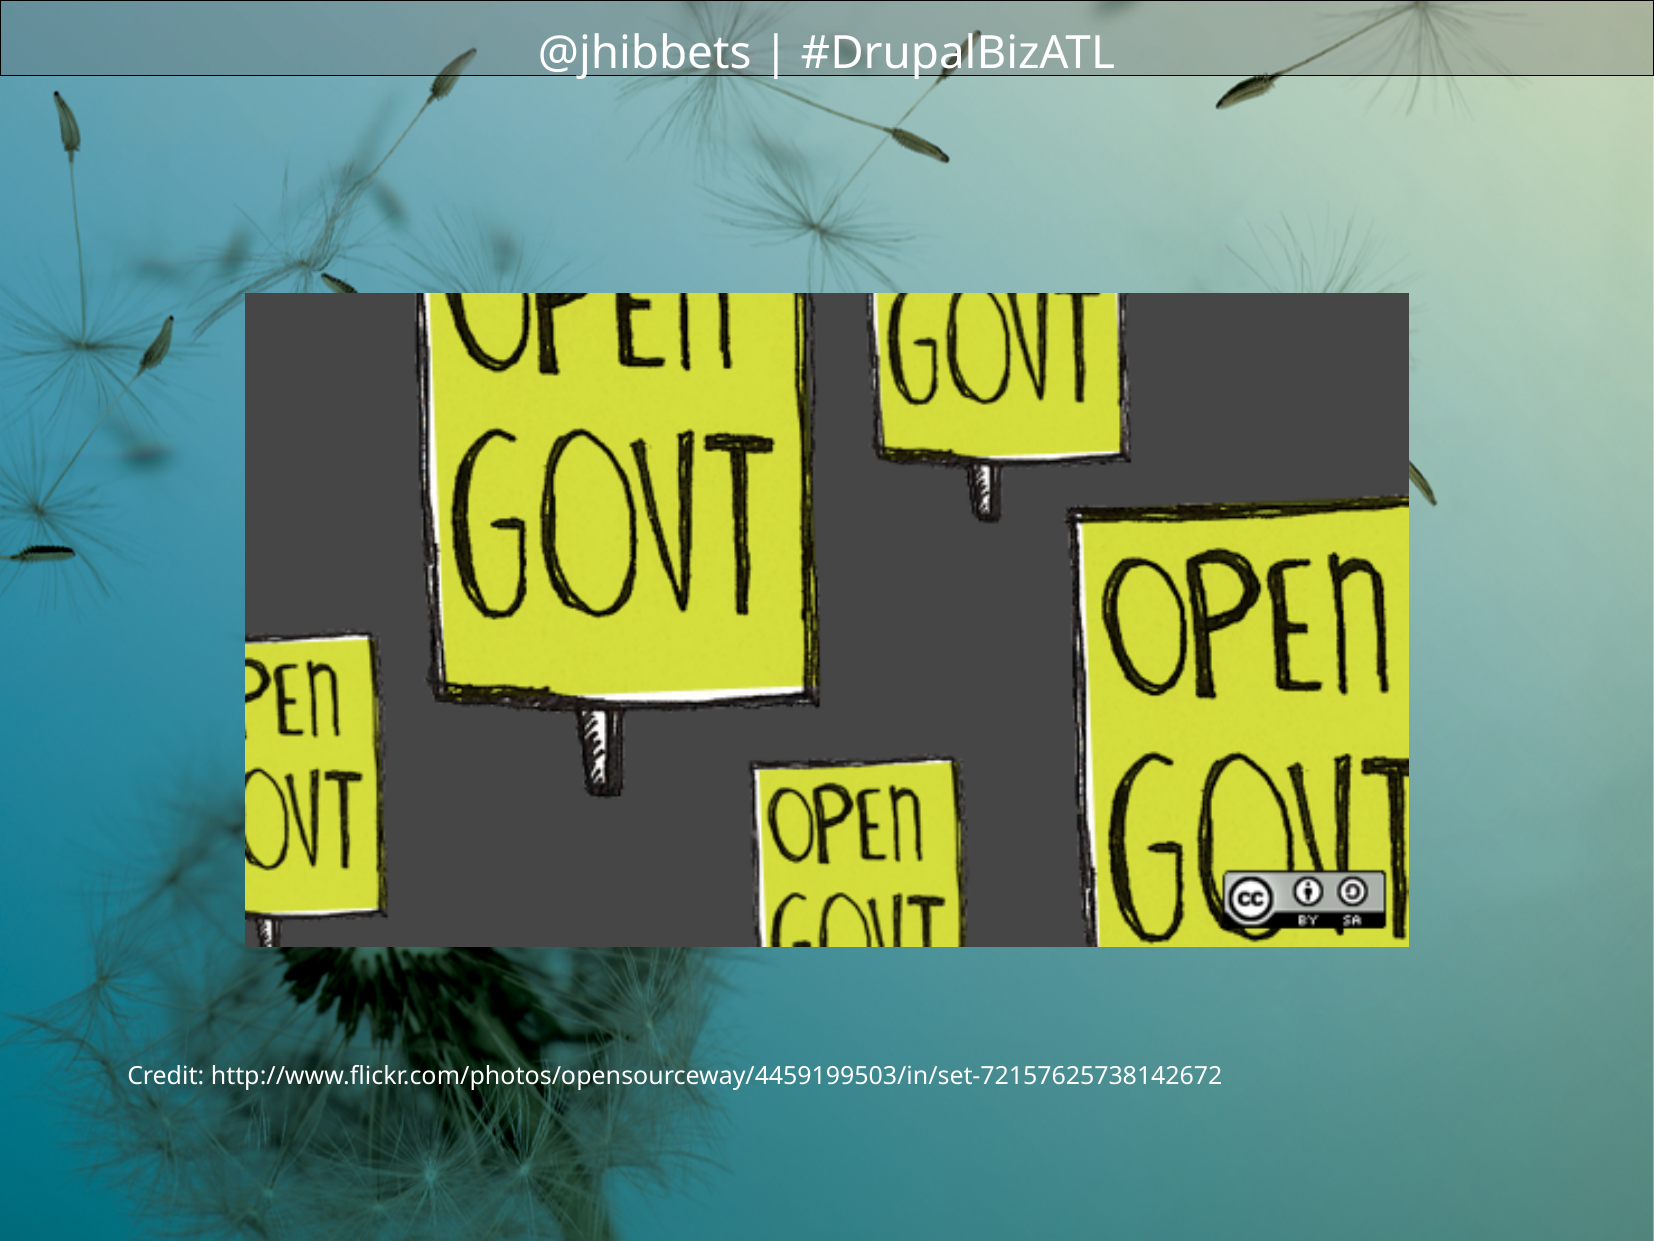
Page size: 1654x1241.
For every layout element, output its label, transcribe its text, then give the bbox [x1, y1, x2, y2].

text_box Credit: http://www.flickr.com/photos/opensourceway/4459199503/in/set-72157625738142672 [112, 1050, 1236, 1093]
picture [0, 76, 1654, 1241]
